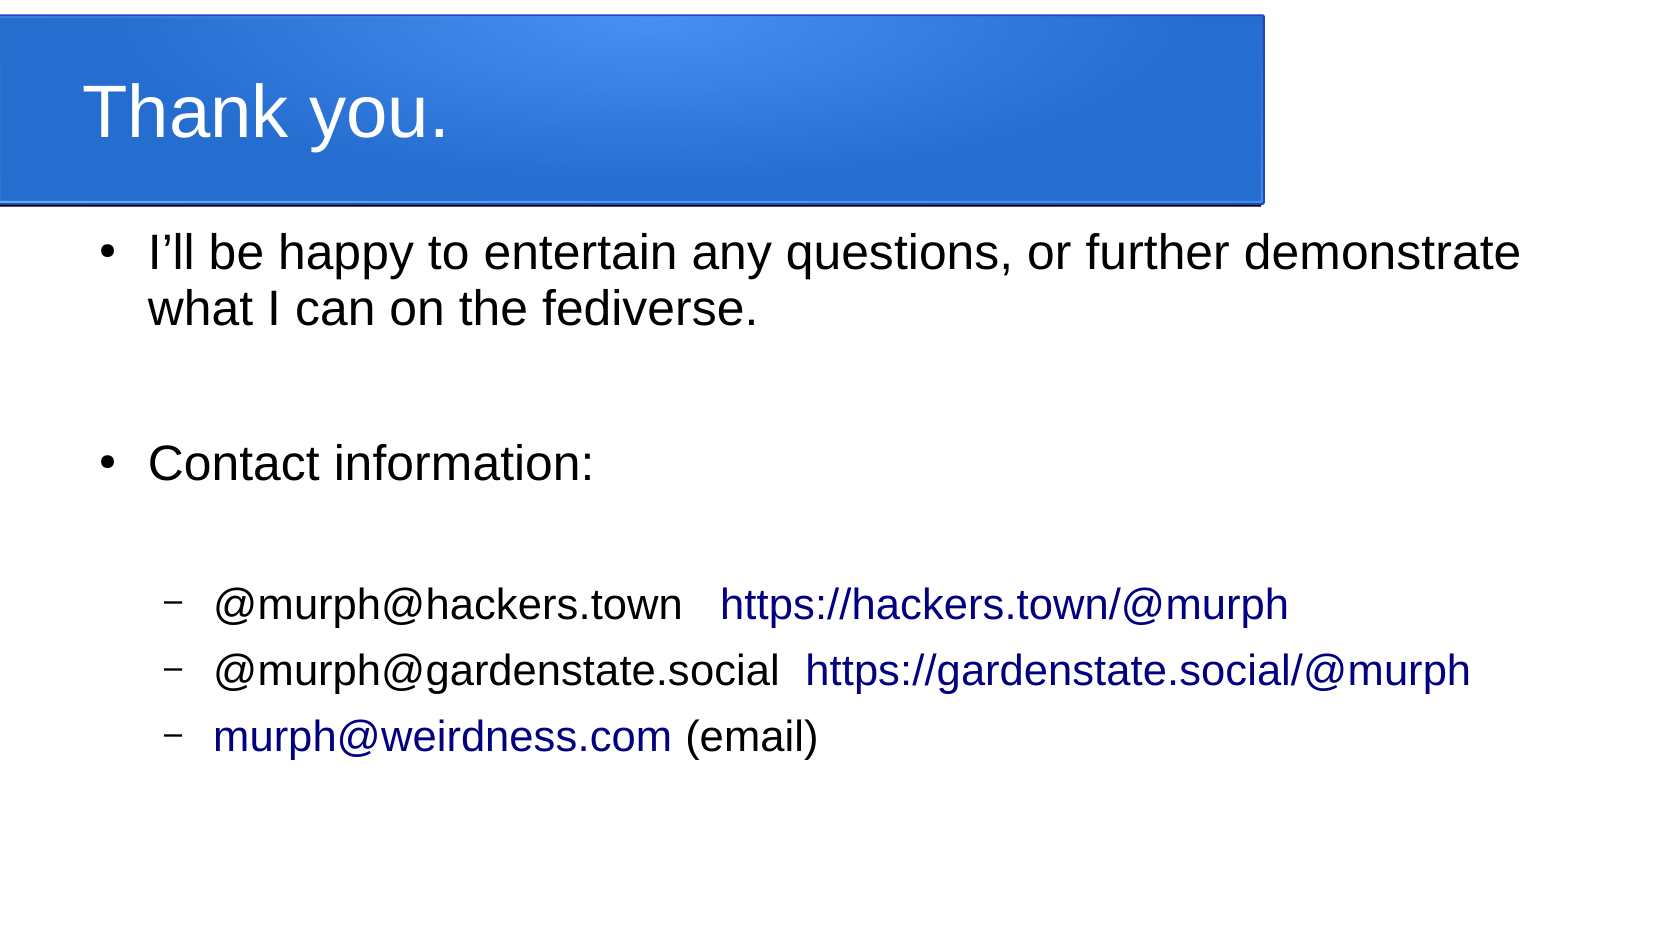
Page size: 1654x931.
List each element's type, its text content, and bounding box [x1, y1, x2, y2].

list I’ll be happy to entertain any questions, or further demonstrate what I can on the fediverse. Contact information: @murph@hackers.town https://hackers.town/@murph @murph@gardenstate.social https://gardenstate.social/@murph murph@weirdness.com (email) [82, 224, 1571, 764]
title Thank you. [82, 35, 1235, 189]
